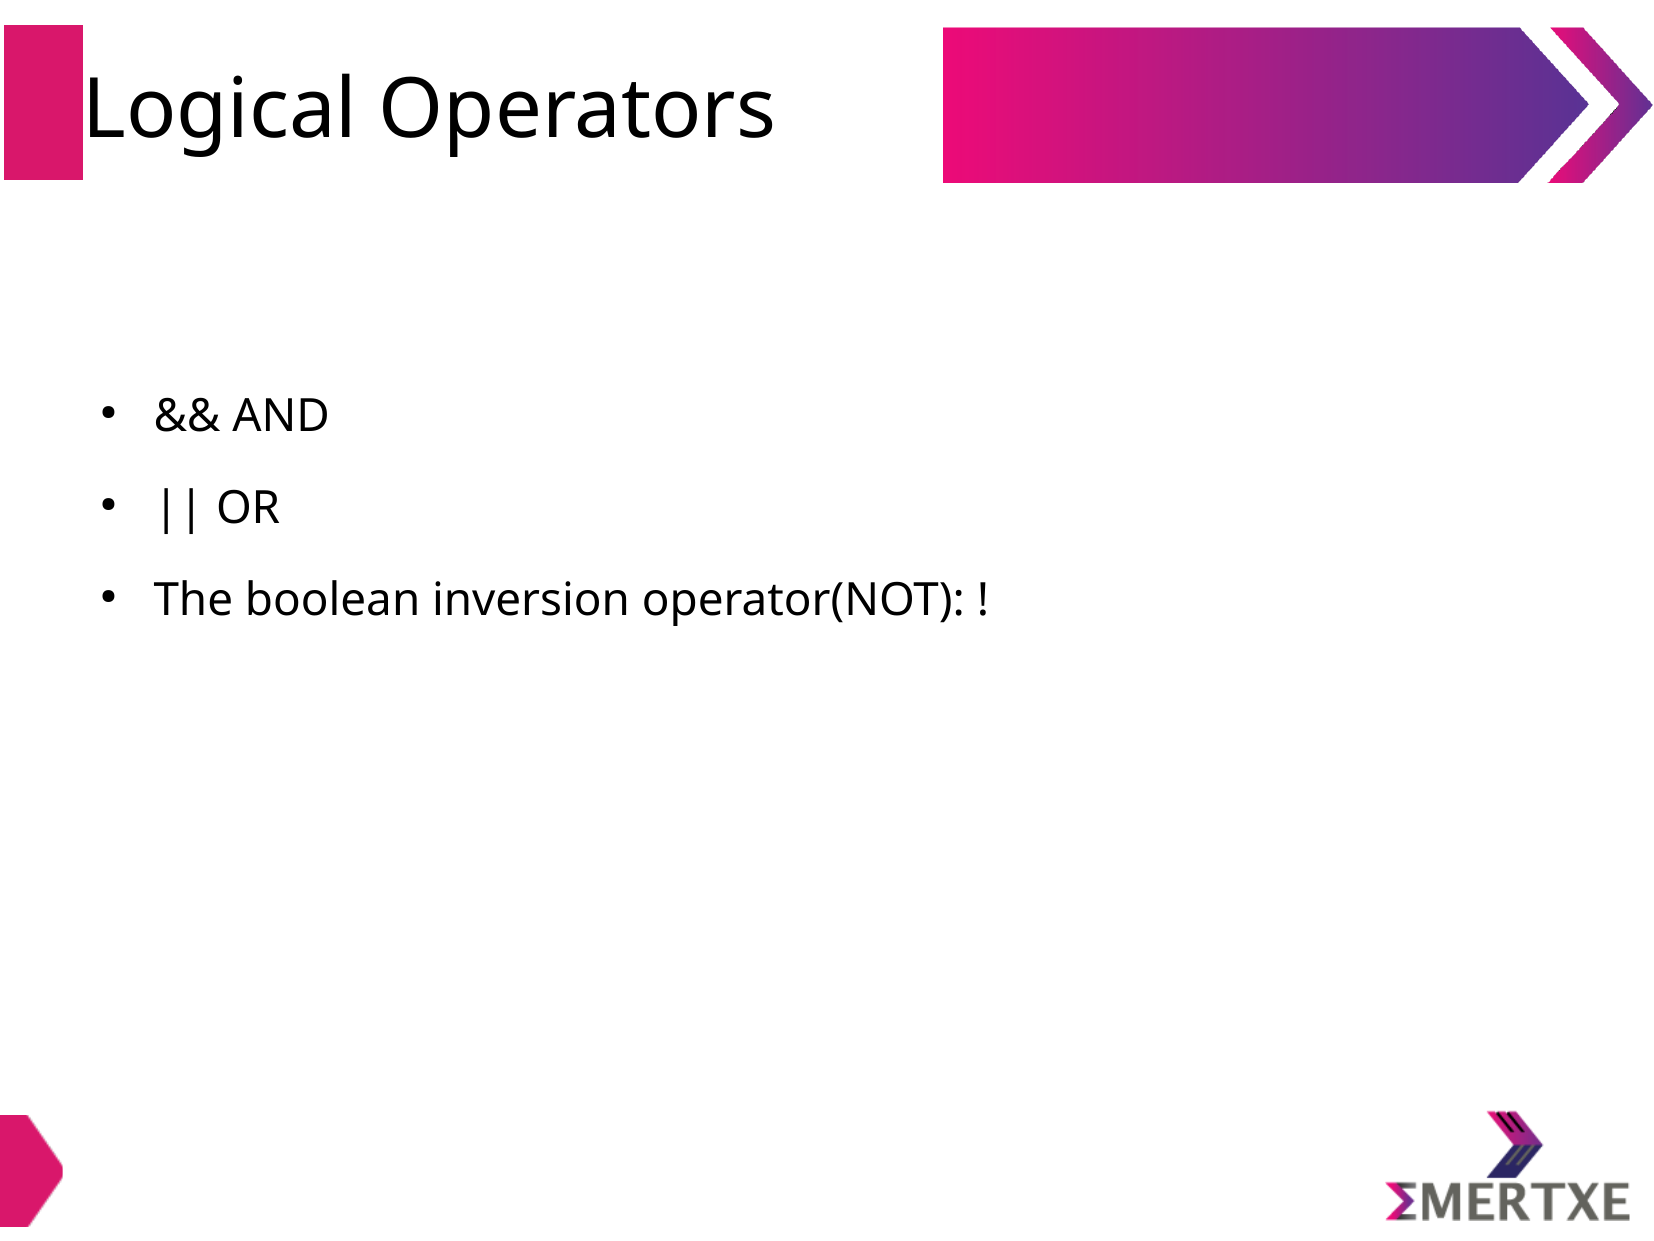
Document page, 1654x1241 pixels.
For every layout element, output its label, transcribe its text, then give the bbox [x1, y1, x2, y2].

title Logical Operators [82, 2, 1571, 210]
picture [1385, 1107, 1631, 1221]
picture [1571, 27, 1653, 183]
list && AND || OR The boolean inversion operator(NOT): ! [82, 290, 1571, 1010]
